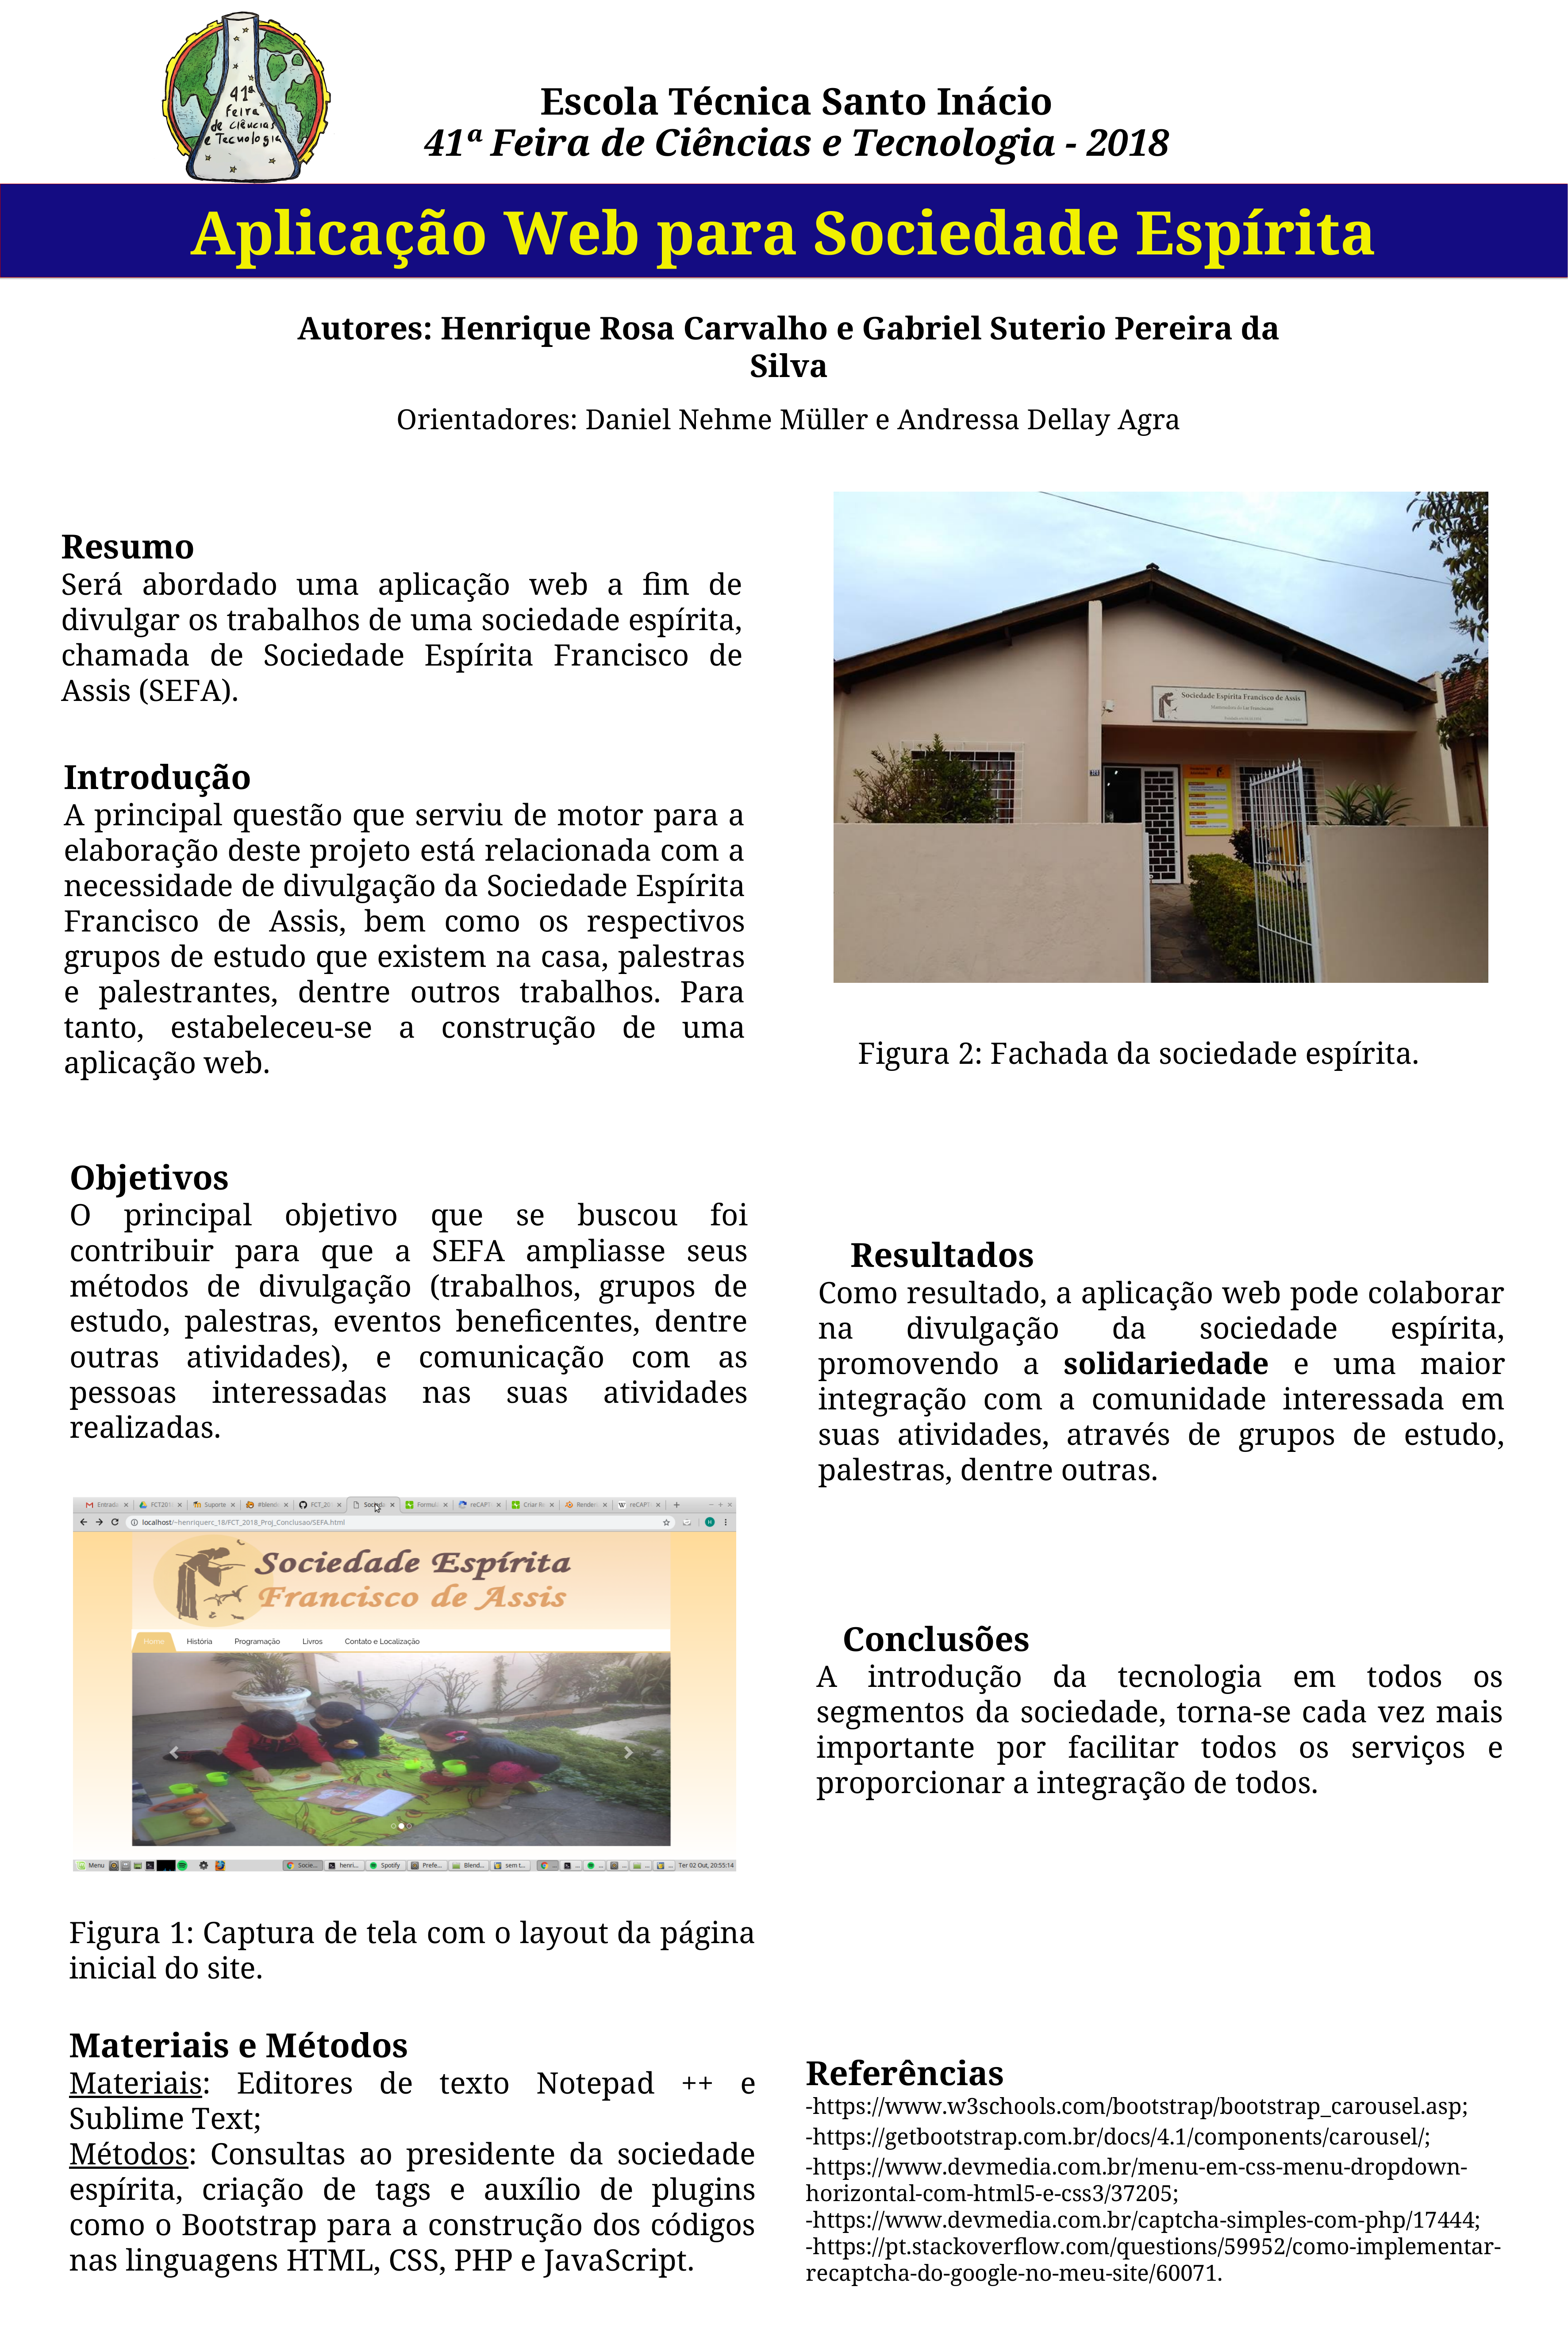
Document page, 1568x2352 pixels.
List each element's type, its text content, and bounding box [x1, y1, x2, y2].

picture [834, 492, 1488, 983]
picture [151, 10, 334, 194]
text_box Figura 1: Captura de tela com o layout da página inicial do site. Materiais e Métodos Materiais: Editores de texto Notepad ++ e Sublime Text; Métodos: Consultas ao presidente da sociedade espírita, criação de tags e auxílio de plugins como o Bootstrap para a construção dos códigos nas linguagens HTML, CSS, PHP e JavaScript. [62, 1910, 763, 2280]
text_box Escola Técnica Santo Inácio 41ª Feira de Ciências e Tecnologia - 2018 [159, 76, 1435, 258]
picture [73, 1497, 736, 1871]
text_box Resumo Será abordado uma aplicação web a fim de divulgar os trabalhos de uma sociedade espírita, chamada de Sociedade Espírita Francisco de Assis (SEFA). [54, 522, 750, 711]
text_box Figura 2: Fachada da sociedade espírita. [852, 1031, 1552, 1074]
text_box Autores: Henrique Rosa Carvalho e Gabriel Suterio Pereira da Silva Orientadores: Daniel Nehme Müller e Andressa Dellay Agra [240, 297, 1338, 408]
text_box Conclusões A introdução da tecnologia em todos os segmentos da sociedade, torna-se cada vez mais importante por facilitar todos os serviços e proporcionar a integração de todos. [810, 1614, 1510, 1855]
text_box Resultados Como resultado, a aplicação web pode colaborar na divulgação da sociedade espírita, promovendo a solidariedade e uma maior integração com a comunidade interessada em suas atividades, através de grupos de estudo, palestras, dentre outras. [811, 1231, 1512, 1631]
text_box Objetivos O principal objetivo que se buscou foi contribuir para que a SEFA ampliasse seus métodos de divulgação (trabalhos, grupos de estudo, palestras, eventos beneficentes, dentre outras atividades), e comunicação com as pessoas interessadas nas suas atividades realizadas. [63, 1153, 755, 1447]
text_box Referências -https://www.w3schools.com/bootstrap/bootstrap_carousel.asp; -https://getbootstrap.com.br/docs/4.1/components/carousel/; -https://www.devmedia.com.br/menu-em-css-menu-dropdown-horizontal-com-html5-e-css3/37205; -https://www.devmedia.com.br/captcha-simples-com-php/17444; -https://pt.stackoverflow.com/questions/59952/como-implementar-recaptcha-do-google-no-meu-site/60071. [799, 2049, 1531, 2320]
text_box Introdução A principal questão que serviu de motor para a elaboração deste projeto está relacionada com a necessidade de divulgação da Sociedade Espírita Francisco de Assis, bem como os respectivos grupos de estudo que existem na casa, palestras e palestrantes, dentre outros trabalhos. Para tanto, estabeleceu-se a construção de uma aplicação web. [57, 753, 753, 1083]
text_box Aplicação Web para Sociedade Espírita [0, 184, 1568, 277]
